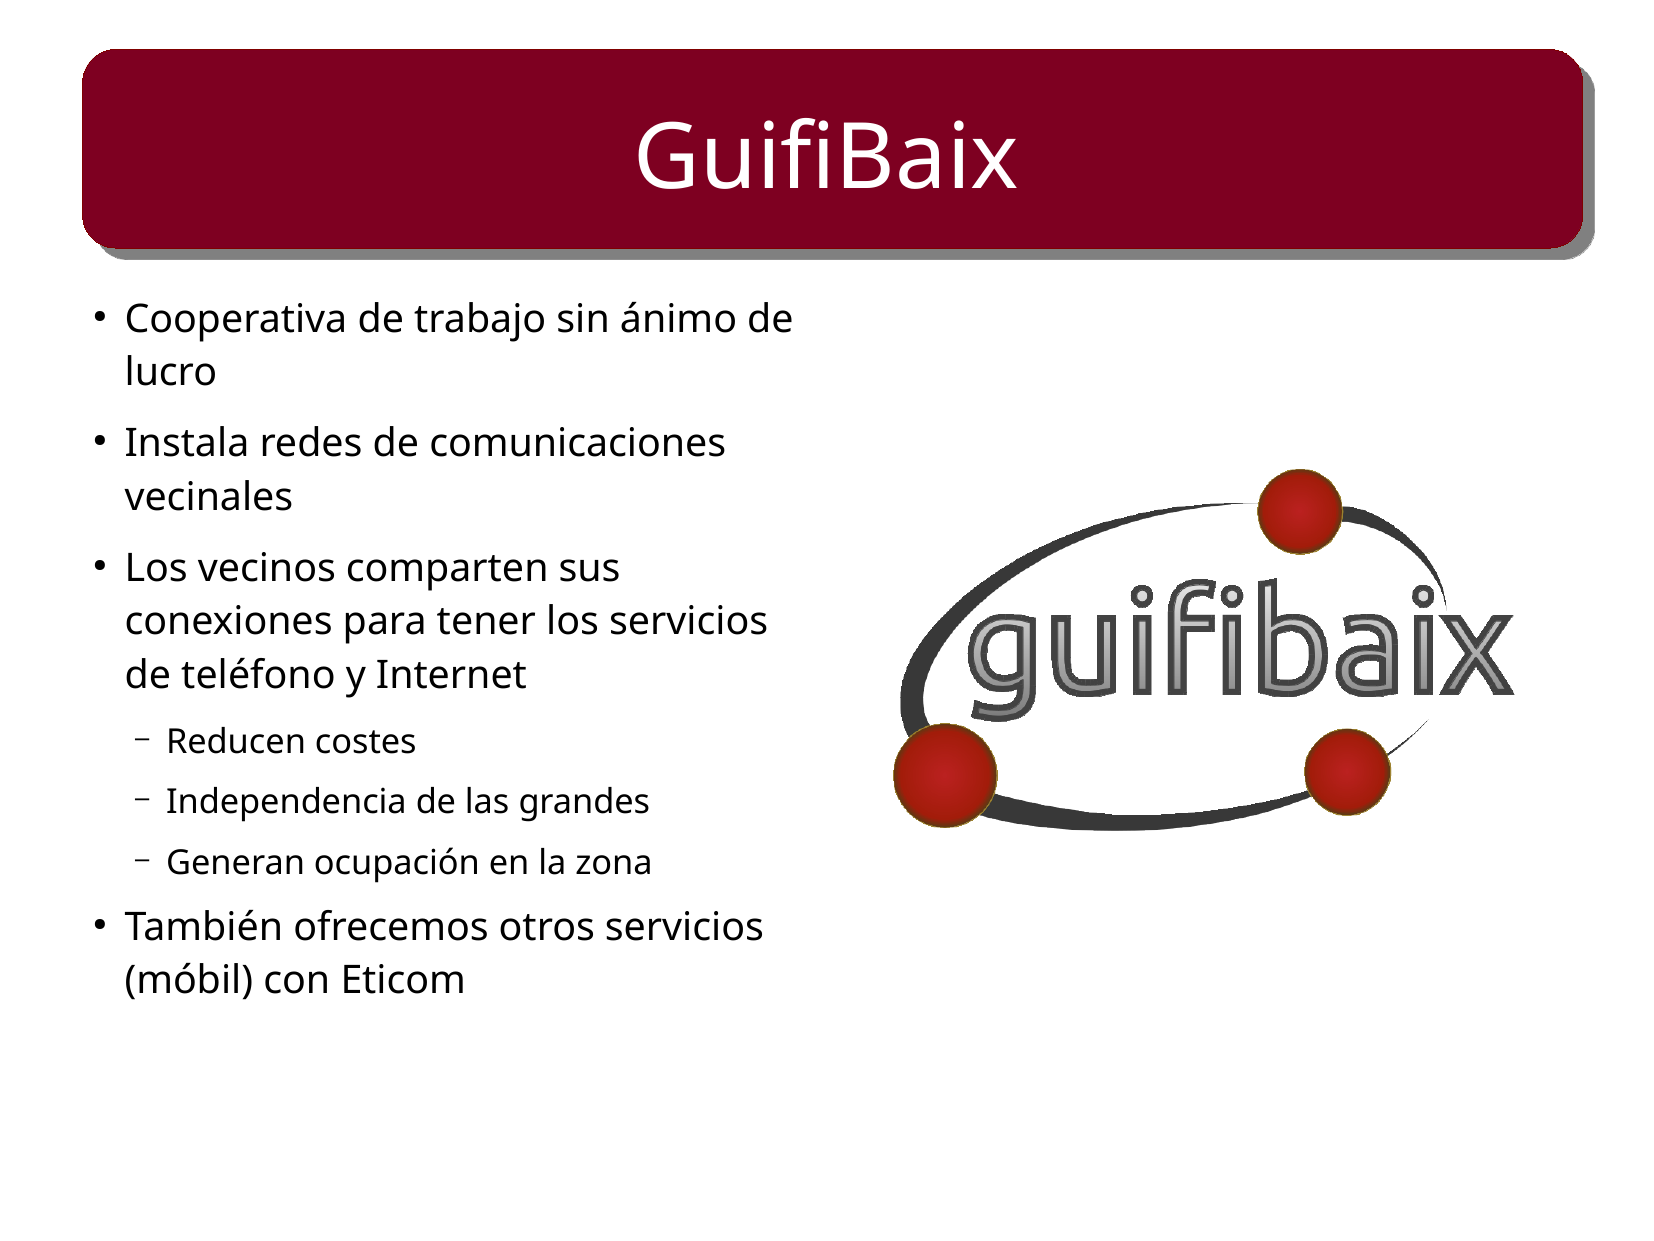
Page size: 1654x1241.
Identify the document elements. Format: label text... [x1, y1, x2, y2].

title GuifiBaix [82, 49, 1571, 257]
picture [845, 454, 1572, 846]
list Cooperativa de trabajo sin ánimo de lucro Instala redes de comunicaciones vecinales Los vecinos comparten sus conexiones para tener los servicios de teléfono y Internet Reducen costes Independencia de las grandes Generan ocupación en la zona También ofrecemos otros servicios (móbil) con Eticom [82, 290, 809, 1010]
